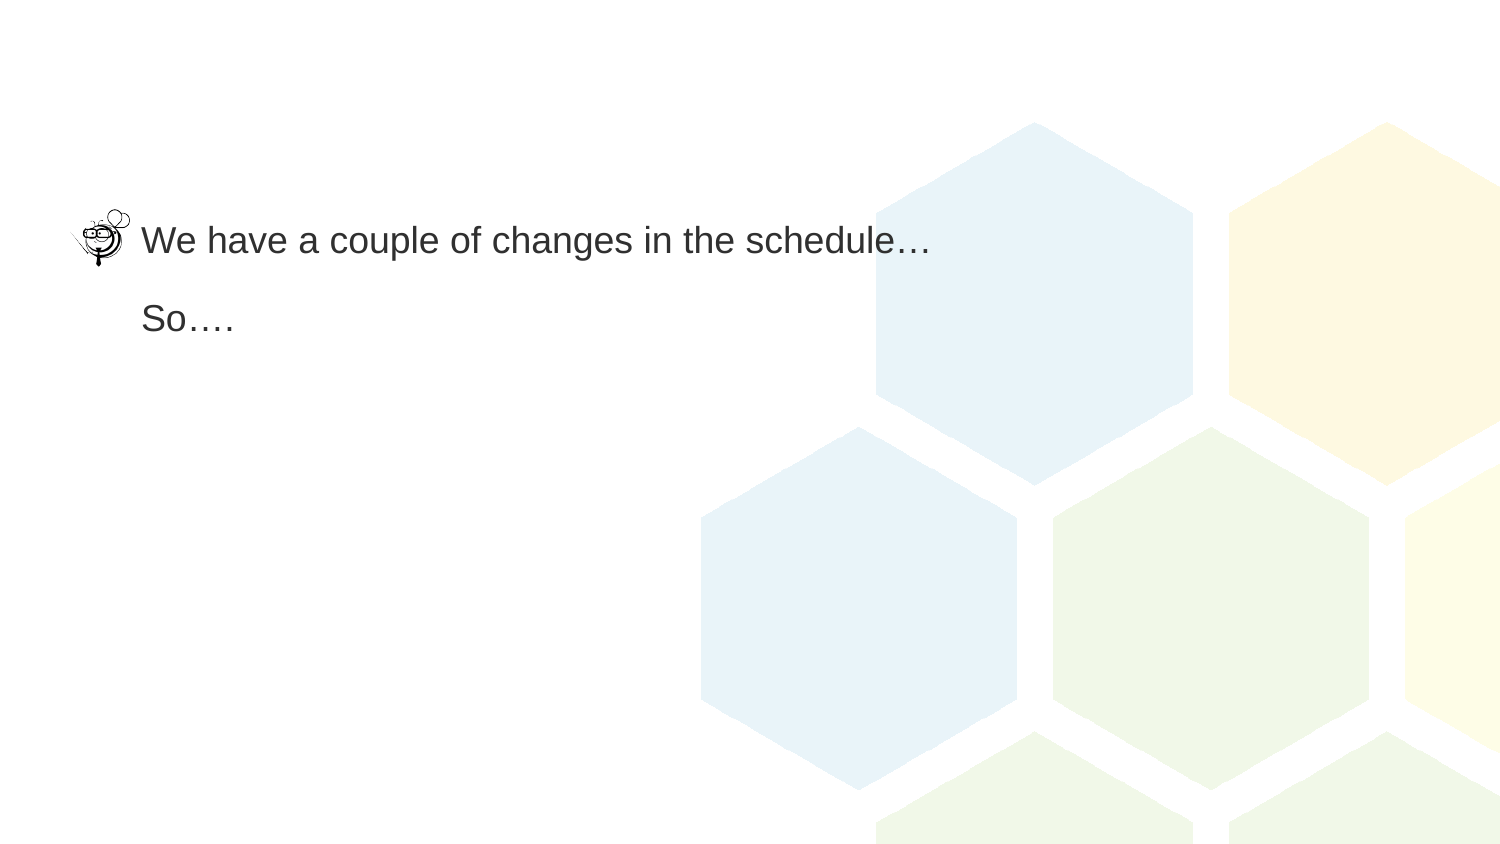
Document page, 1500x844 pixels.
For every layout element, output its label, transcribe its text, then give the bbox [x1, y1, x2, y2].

picture [0, 0, 1500, 844]
list We have a couple of changes in the schedule… So…. [55, 200, 1453, 390]
